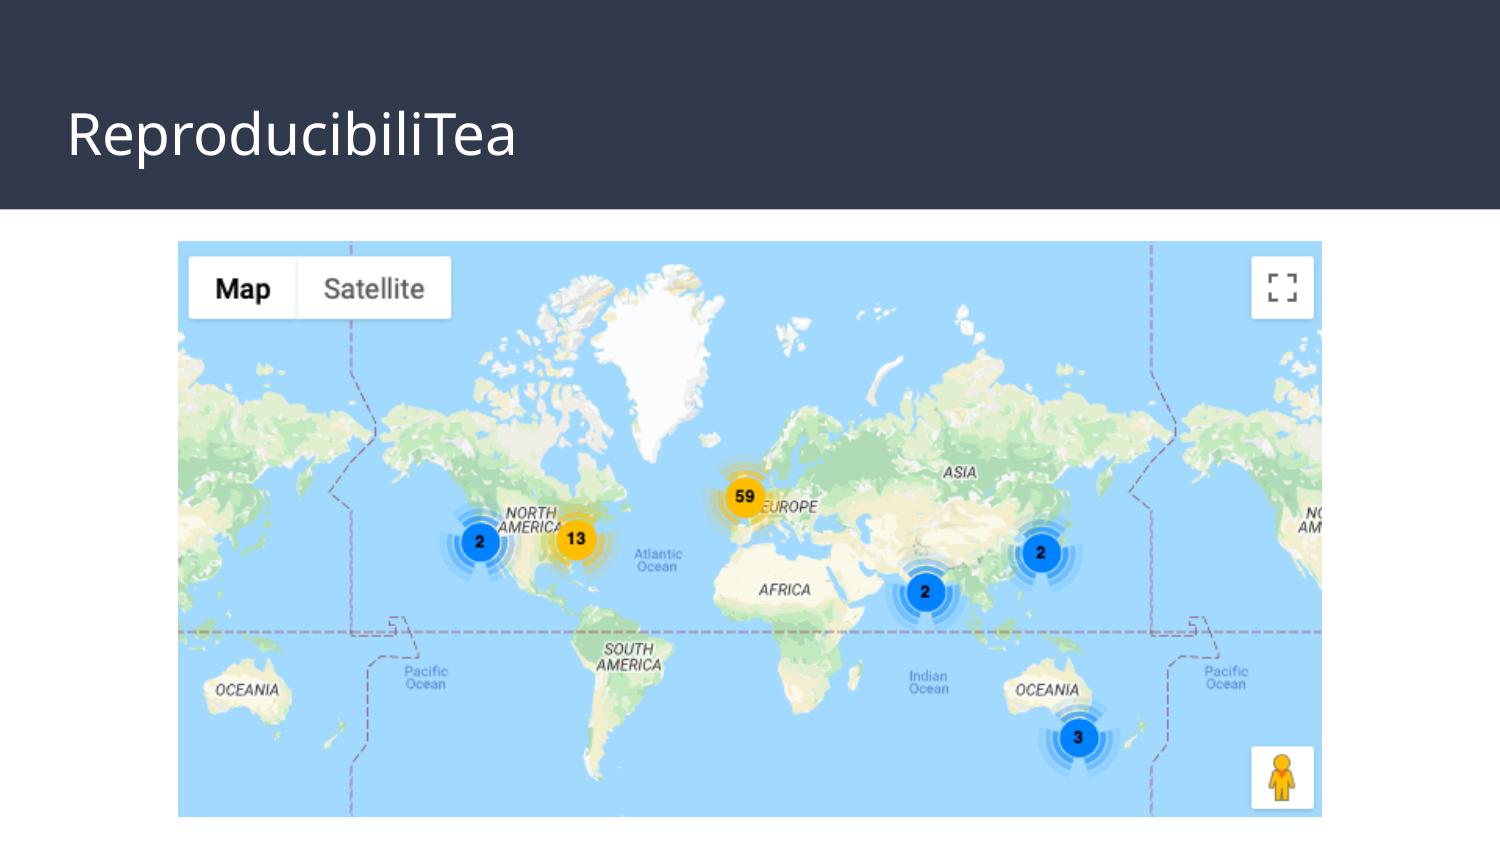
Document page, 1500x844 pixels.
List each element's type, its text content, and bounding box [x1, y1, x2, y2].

title ReproducibiliTea [51, 82, 1449, 185]
picture [178, 241, 1322, 817]
